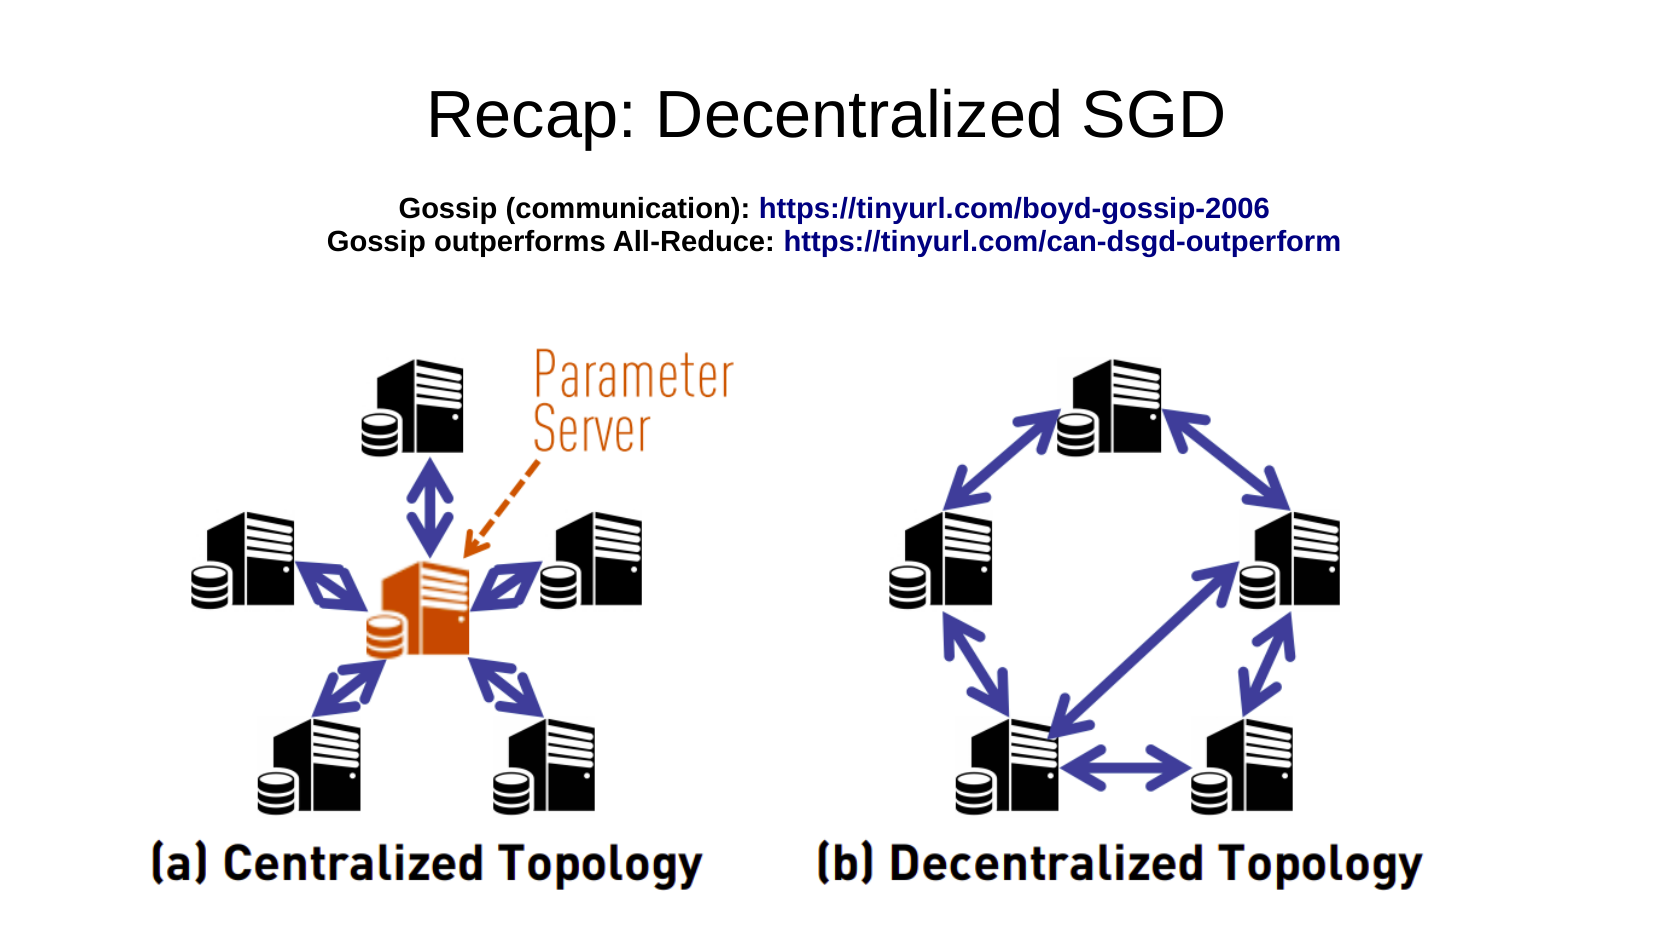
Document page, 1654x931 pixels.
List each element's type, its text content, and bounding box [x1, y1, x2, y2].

title Recap: Decentralized SGD [82, 37, 1571, 193]
picture [113, 281, 1480, 914]
subtitle Gossip (communication): https://tinyurl.com/boyd-gossip-2006 Gossip outperforms All-Reduce: https://tinyurl.com/can-dsgd-outperform [286, 175, 1382, 274]
